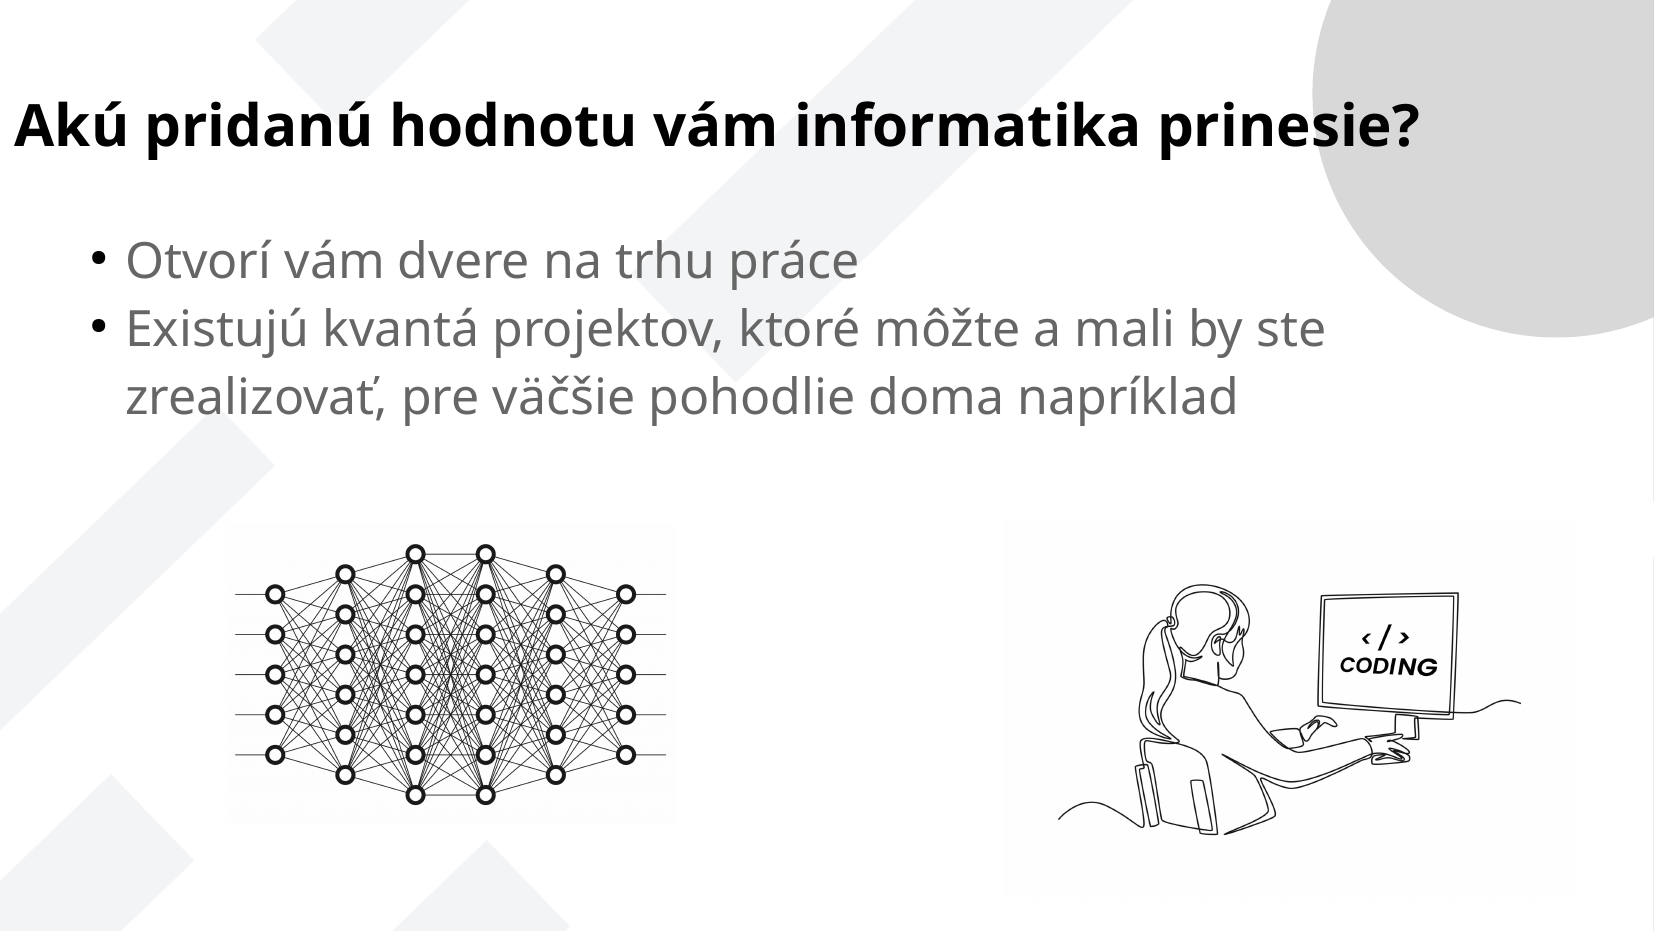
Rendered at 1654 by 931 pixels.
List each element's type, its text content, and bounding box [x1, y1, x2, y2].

text_box [1166, 0, 1654, 931]
picture [225, 524, 676, 825]
picture [1003, 519, 1576, 901]
text_box Akú pridanú hodnotu vám informatika prinesie? [0, 76, 1501, 188]
text_box Otvorí vám dvere na trhu práce Existujú kvantá projektov, ktoré môžte a mali by ste zrealizovať, pre väčšie pohodlie doma napríklad [75, 217, 1426, 931]
